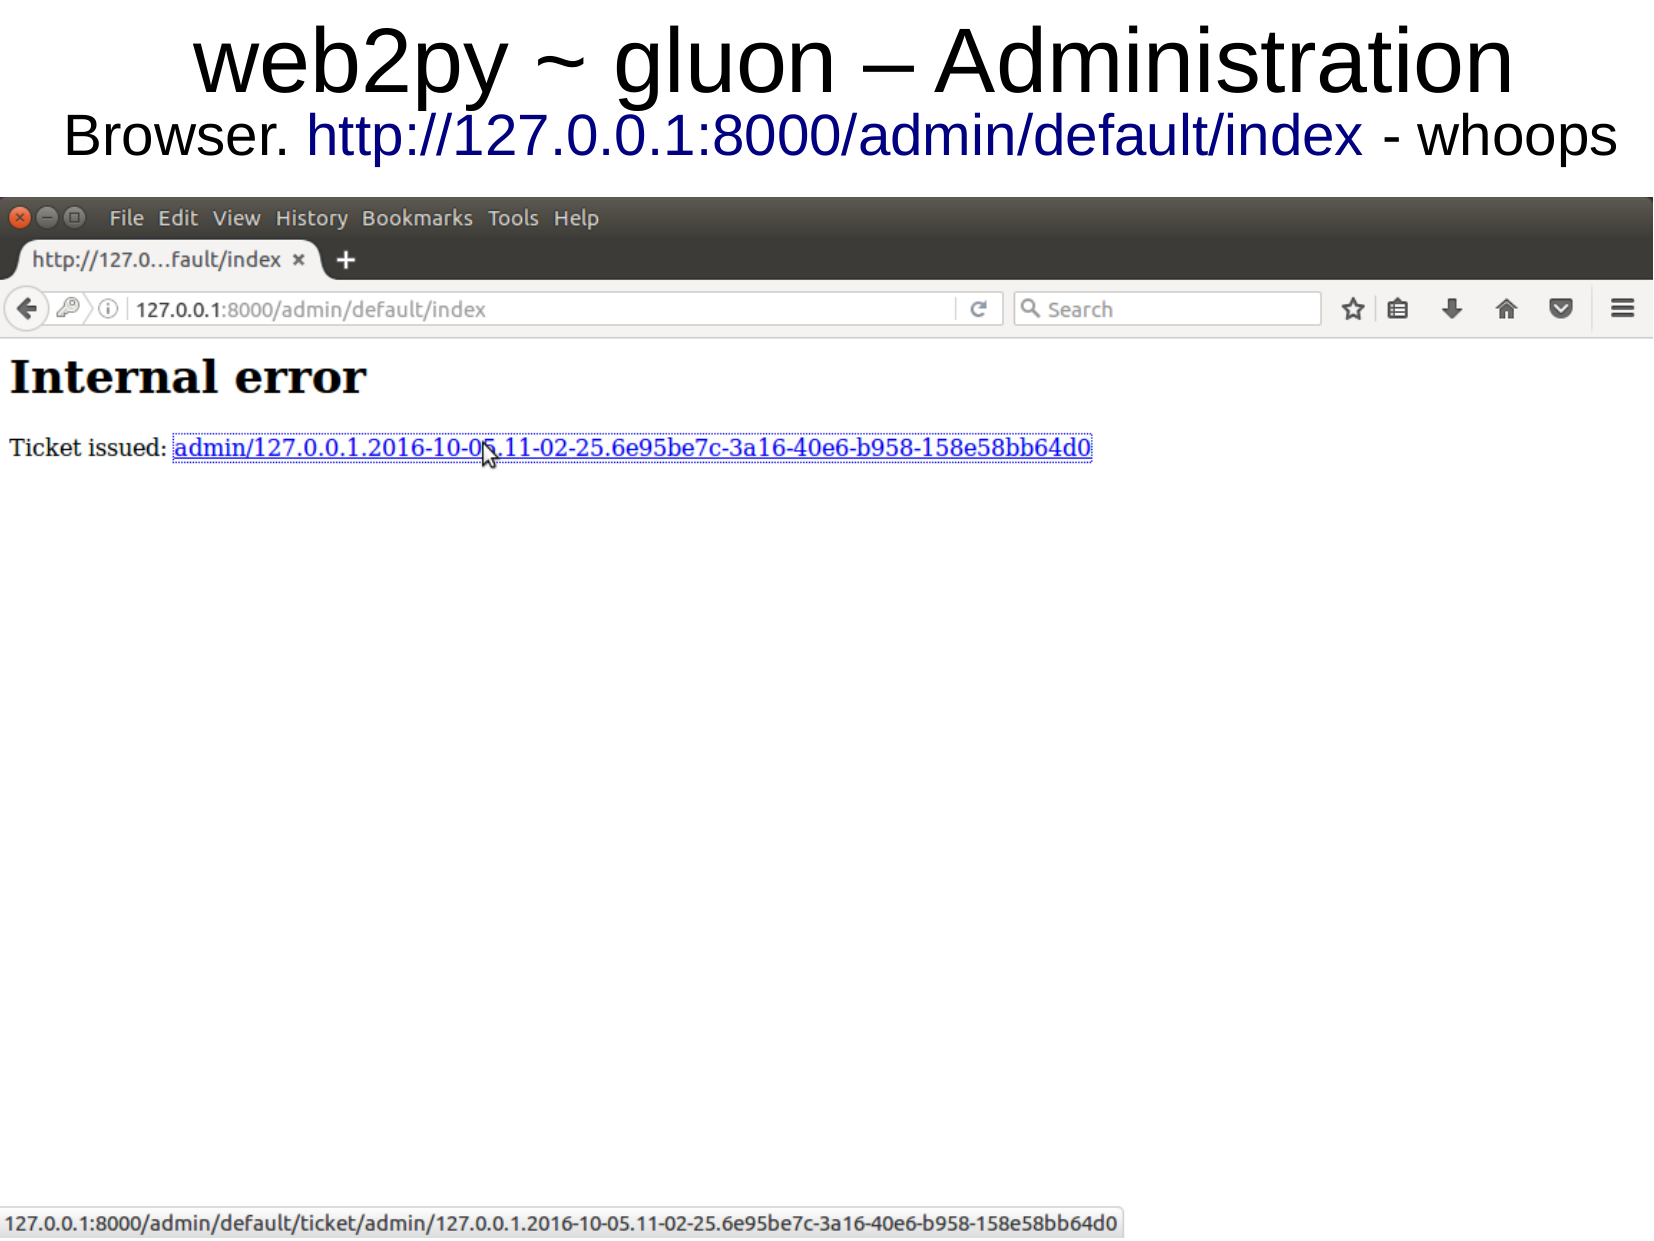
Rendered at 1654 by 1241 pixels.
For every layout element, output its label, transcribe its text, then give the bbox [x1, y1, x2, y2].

title web2py ~ gluon – Administration [111, 9, 1600, 102]
picture [0, 197, 1653, 1238]
title Browser. http://127.0.0.1:8000/admin/default/index - whoops [63, 102, 1627, 168]
